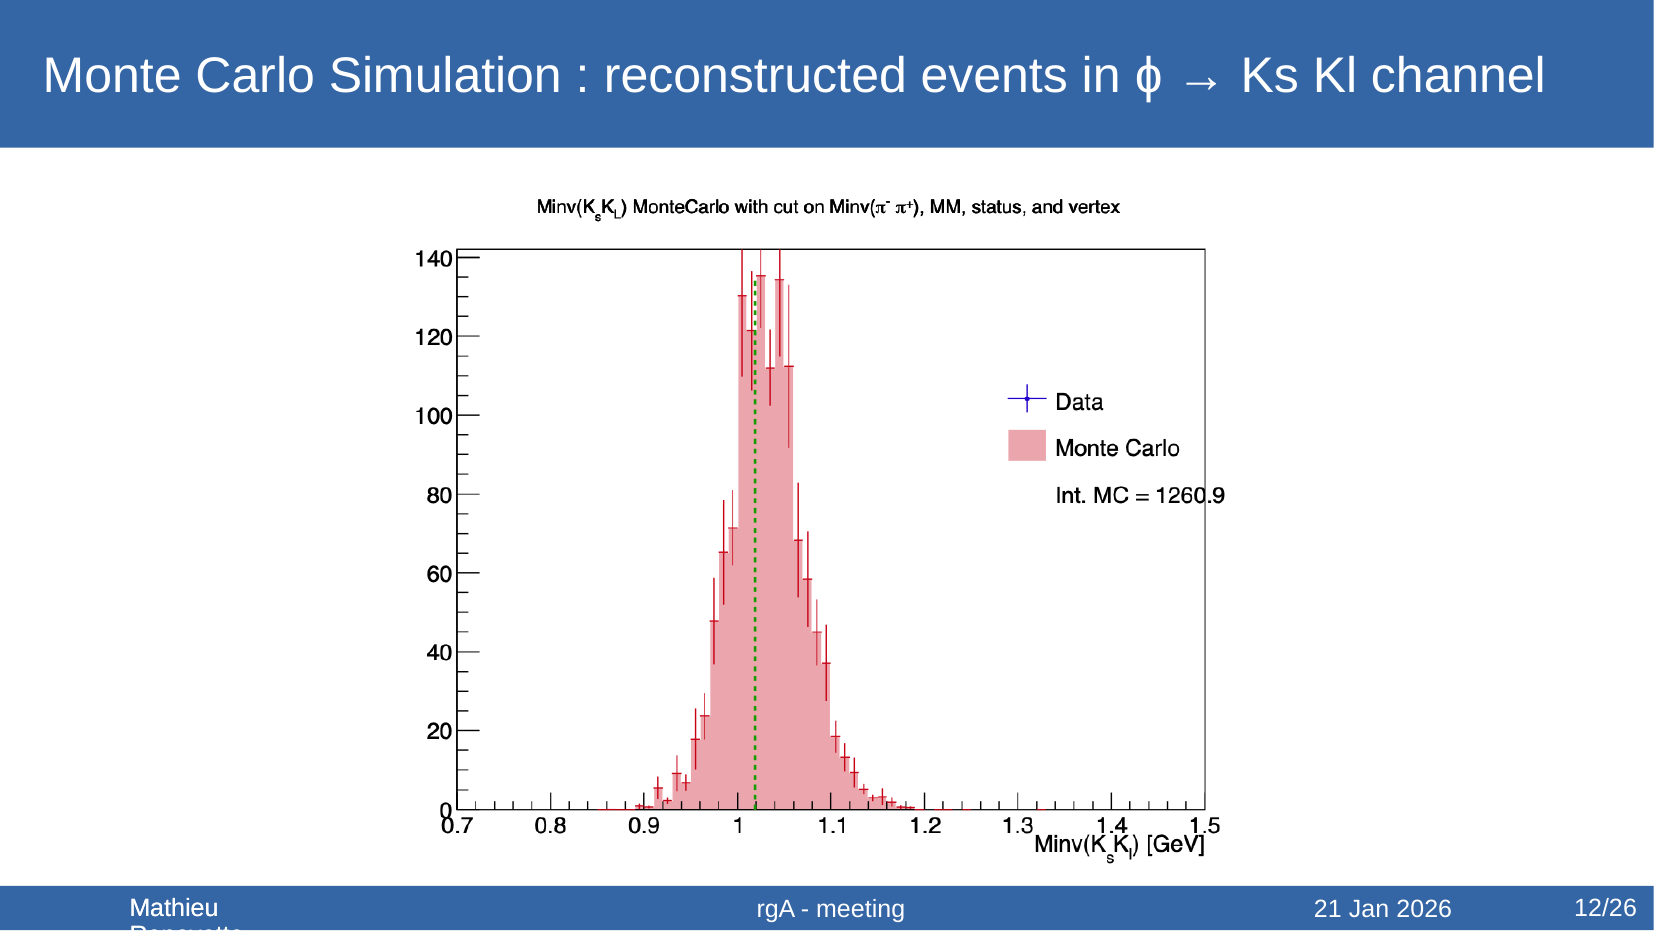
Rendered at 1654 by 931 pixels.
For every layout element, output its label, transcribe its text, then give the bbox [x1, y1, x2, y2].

picture [406, 184, 1247, 873]
text_box [226, 885, 1654, 931]
text_box 21 Jan 2026 [1299, 887, 1536, 931]
text_box [0, 0, 1654, 148]
text_box rgA - meeting [734, 887, 953, 931]
text_box [0, 885, 131, 931]
text_box Mathieu Ronayette [114, 885, 355, 929]
text_box 12/26 [1559, 885, 1654, 930]
text_box Monte Carlo Simulation : reconstructed events in ɸ → Ks Kl channel [27, 40, 1624, 172]
